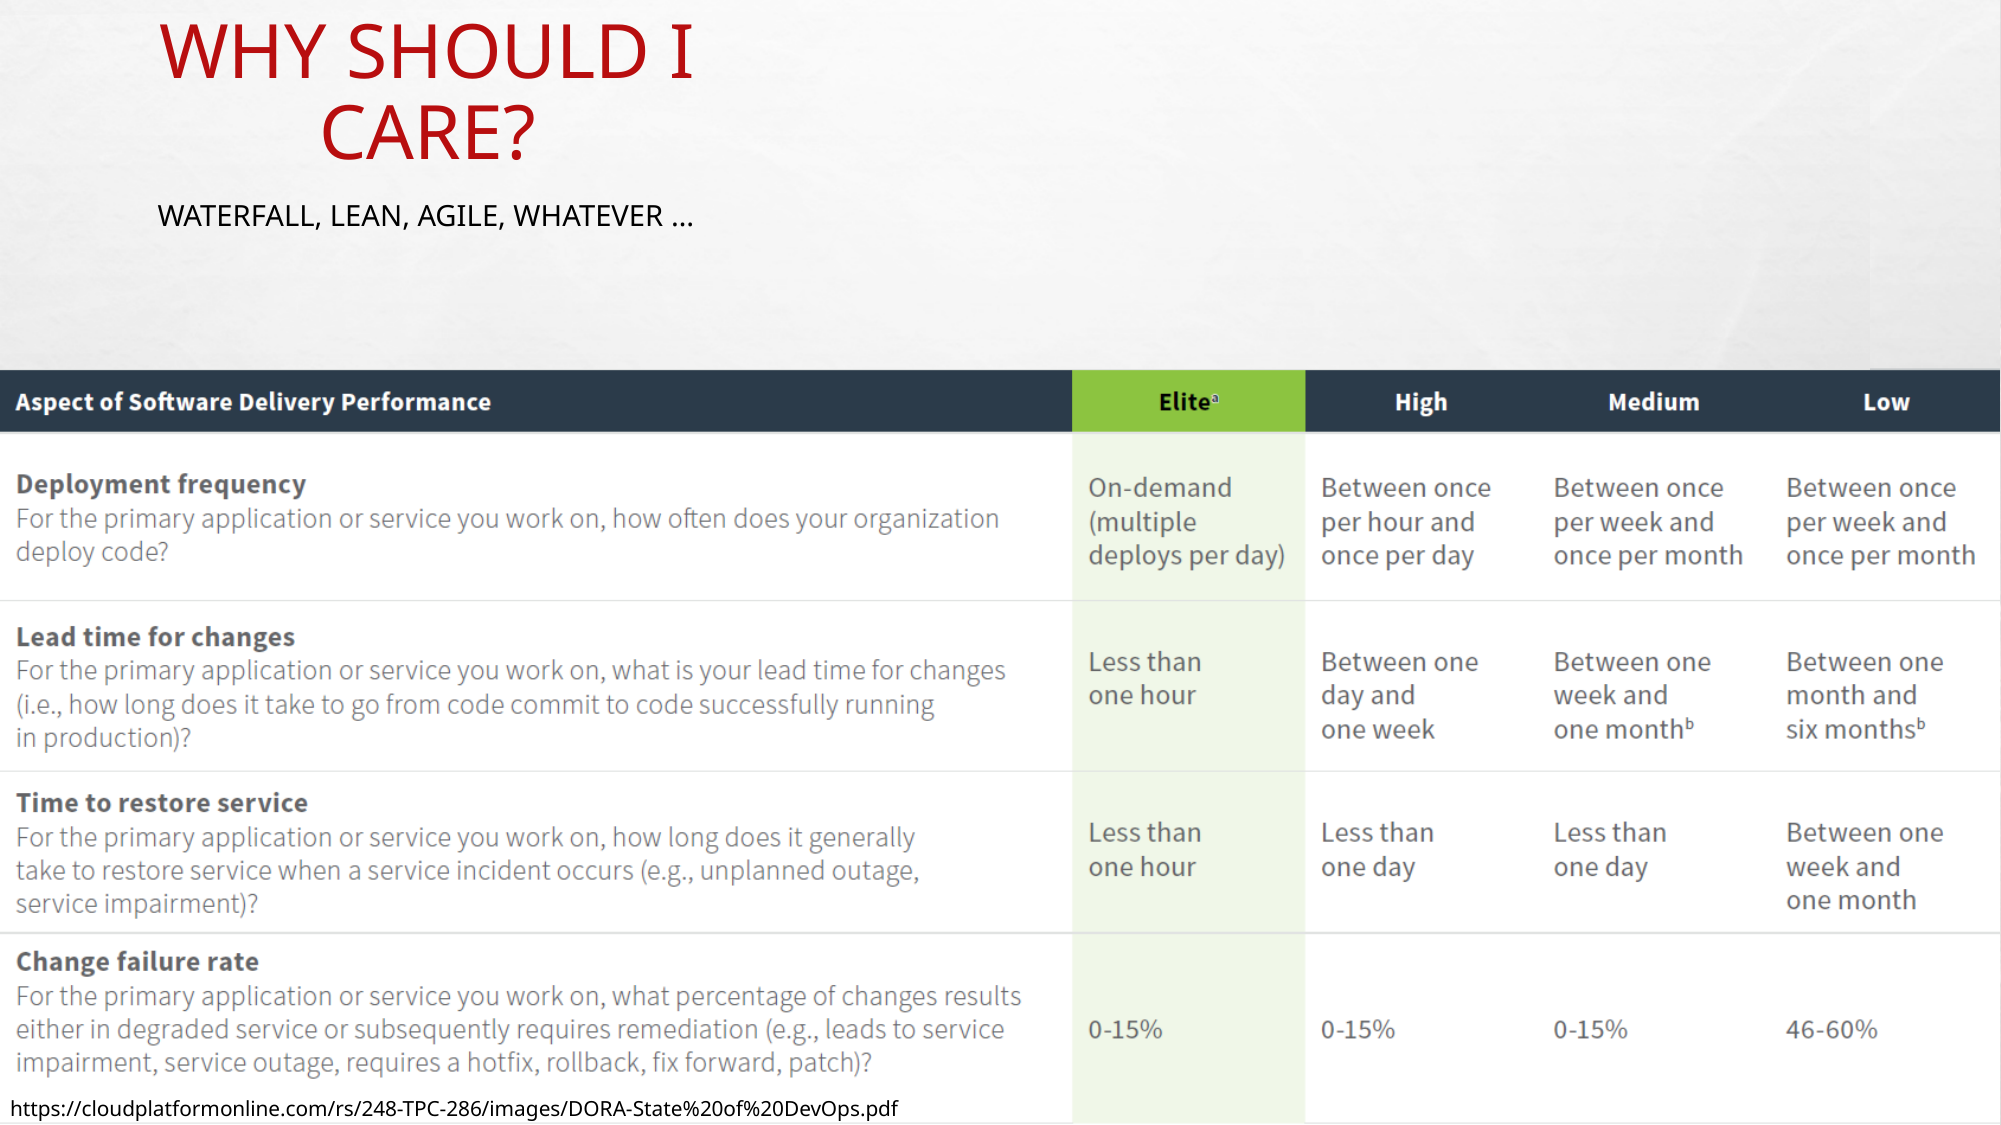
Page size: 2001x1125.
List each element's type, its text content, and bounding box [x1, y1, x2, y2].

title Why should I care? [89, 0, 767, 184]
list Waterfall, Lean, Agile, whatever … [142, 183, 743, 264]
picture [0, 0, 2000, 1125]
text_box https://cloudplatformonline.com/rs/248-TPC-286/images/DORA-State%20of%20DevOps.pdf [0, 1088, 1855, 1125]
